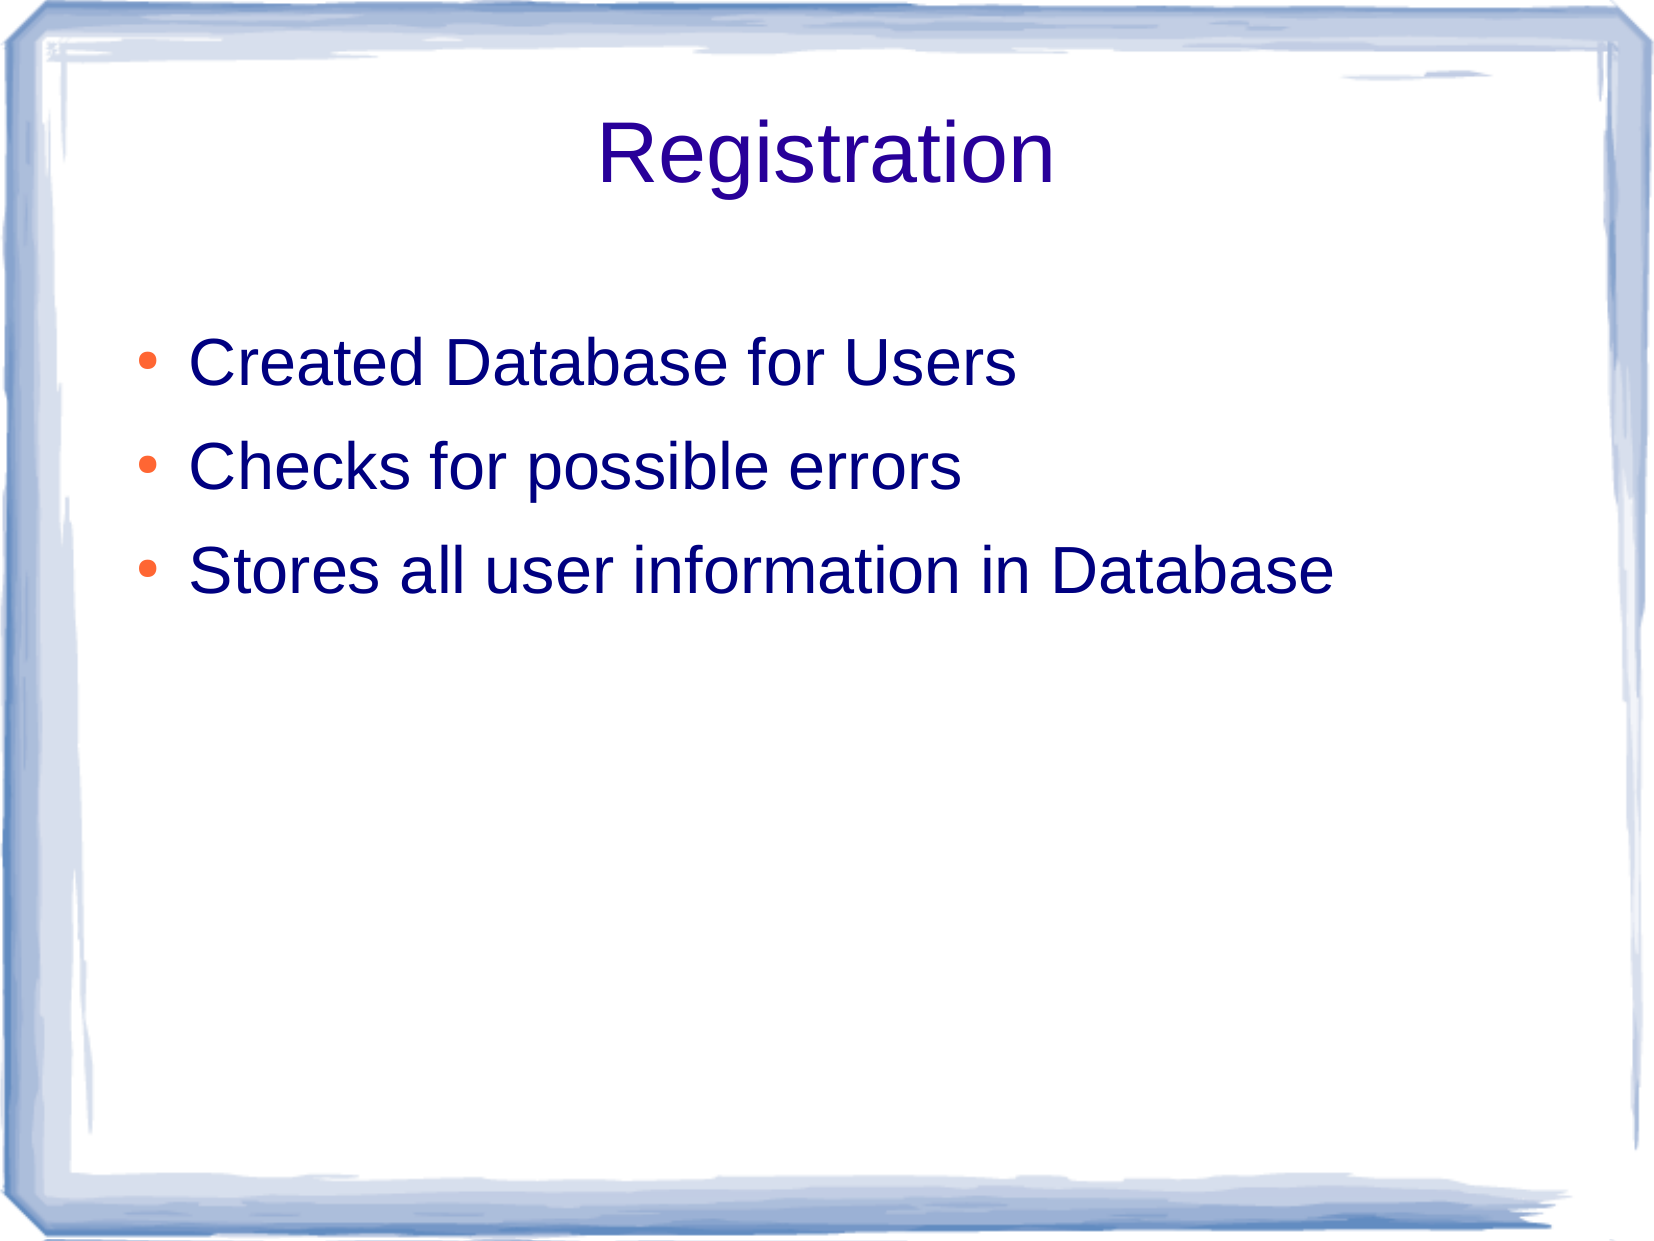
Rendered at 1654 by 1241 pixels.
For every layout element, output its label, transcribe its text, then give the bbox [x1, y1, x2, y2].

title Registration [82, 49, 1571, 257]
list Created Database for Users Checks for possible errors Stores all user information in Database [118, 324, 1571, 1004]
picture [0, 0, 1654, 1241]
